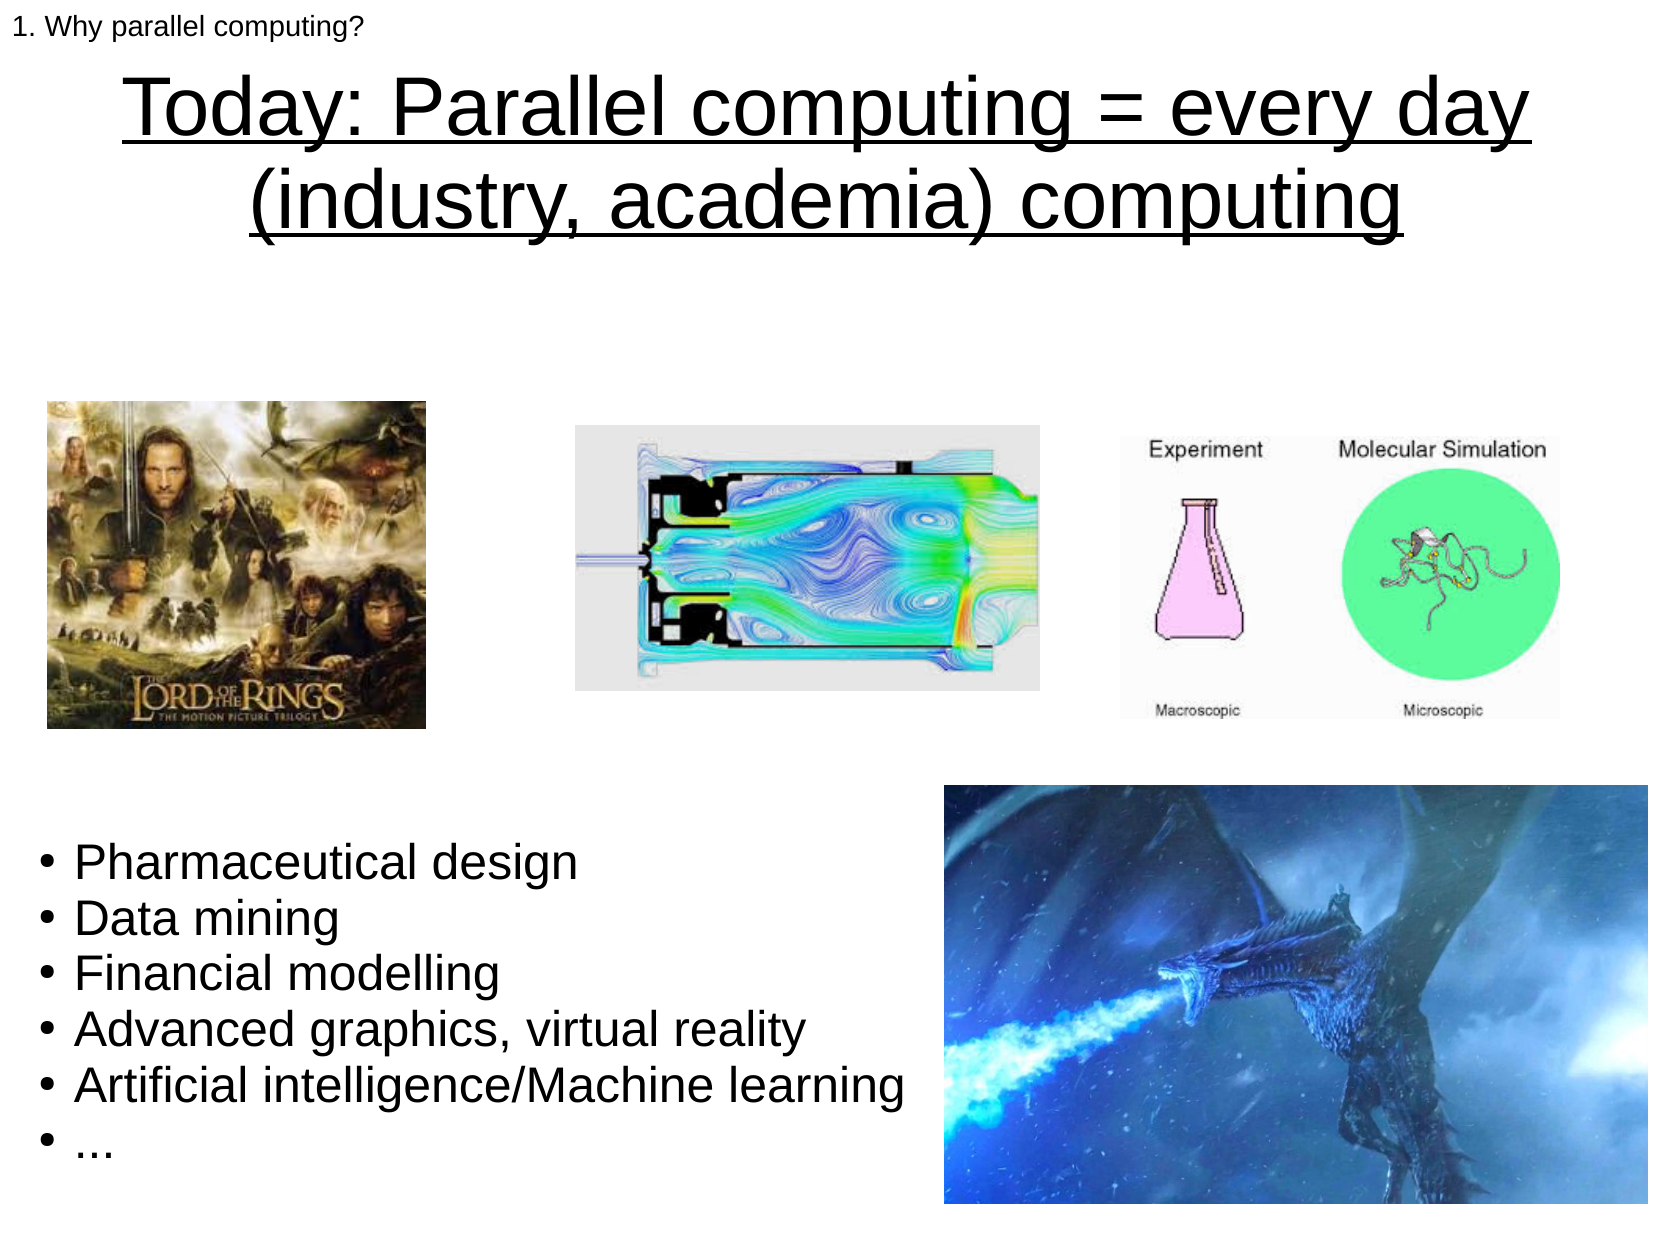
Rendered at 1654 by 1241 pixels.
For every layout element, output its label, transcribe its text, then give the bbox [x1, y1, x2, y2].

picture [575, 425, 1040, 691]
picture [47, 401, 426, 729]
text_box Pharmaceutical design Data mining Financial modelling Advanced graphics, virtual reality Artificial intelligence/Machine learning ... [23, 826, 1158, 1207]
picture [944, 785, 1648, 1204]
picture [1120, 436, 1560, 719]
text_box 1. Why parallel computing? [11, 8, 815, 44]
title Today: Parallel computing = every day (industry, academia) computing [82, 49, 1571, 257]
